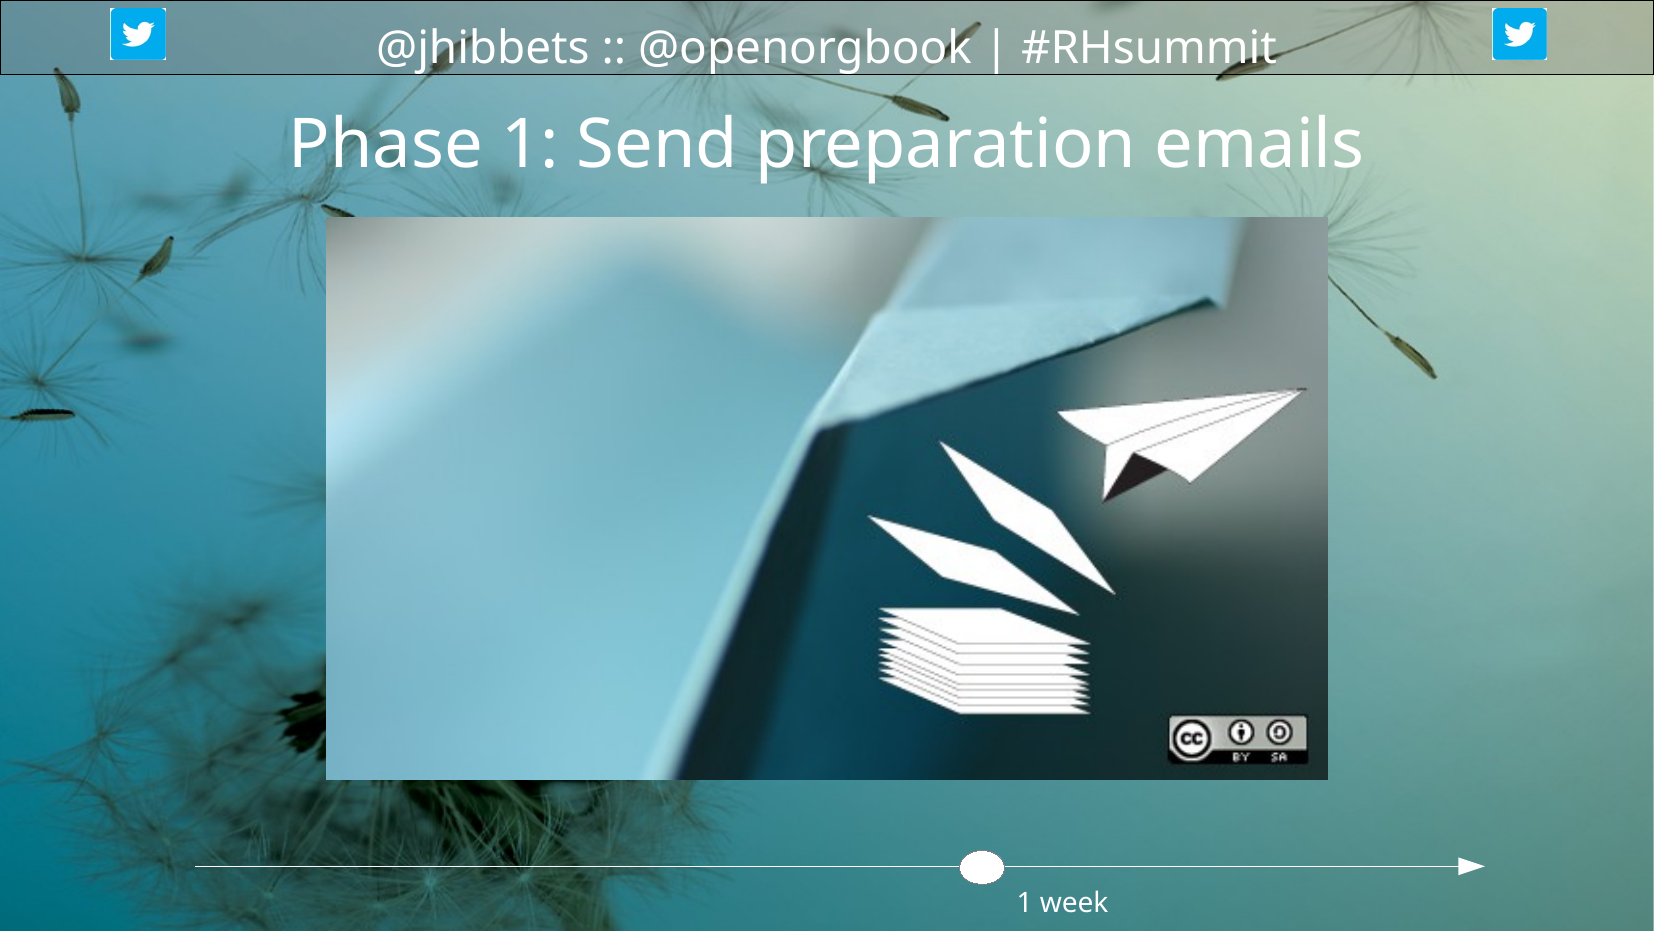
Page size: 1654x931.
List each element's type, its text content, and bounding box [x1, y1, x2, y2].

picture [1506, 22, 1535, 46]
text_box 1 week [1001, 879, 1148, 923]
picture [0, 75, 1654, 931]
title Phase 1: Send preparation emails [82, 63, 1571, 219]
picture [124, 22, 154, 46]
text_box [959, 850, 1005, 885]
